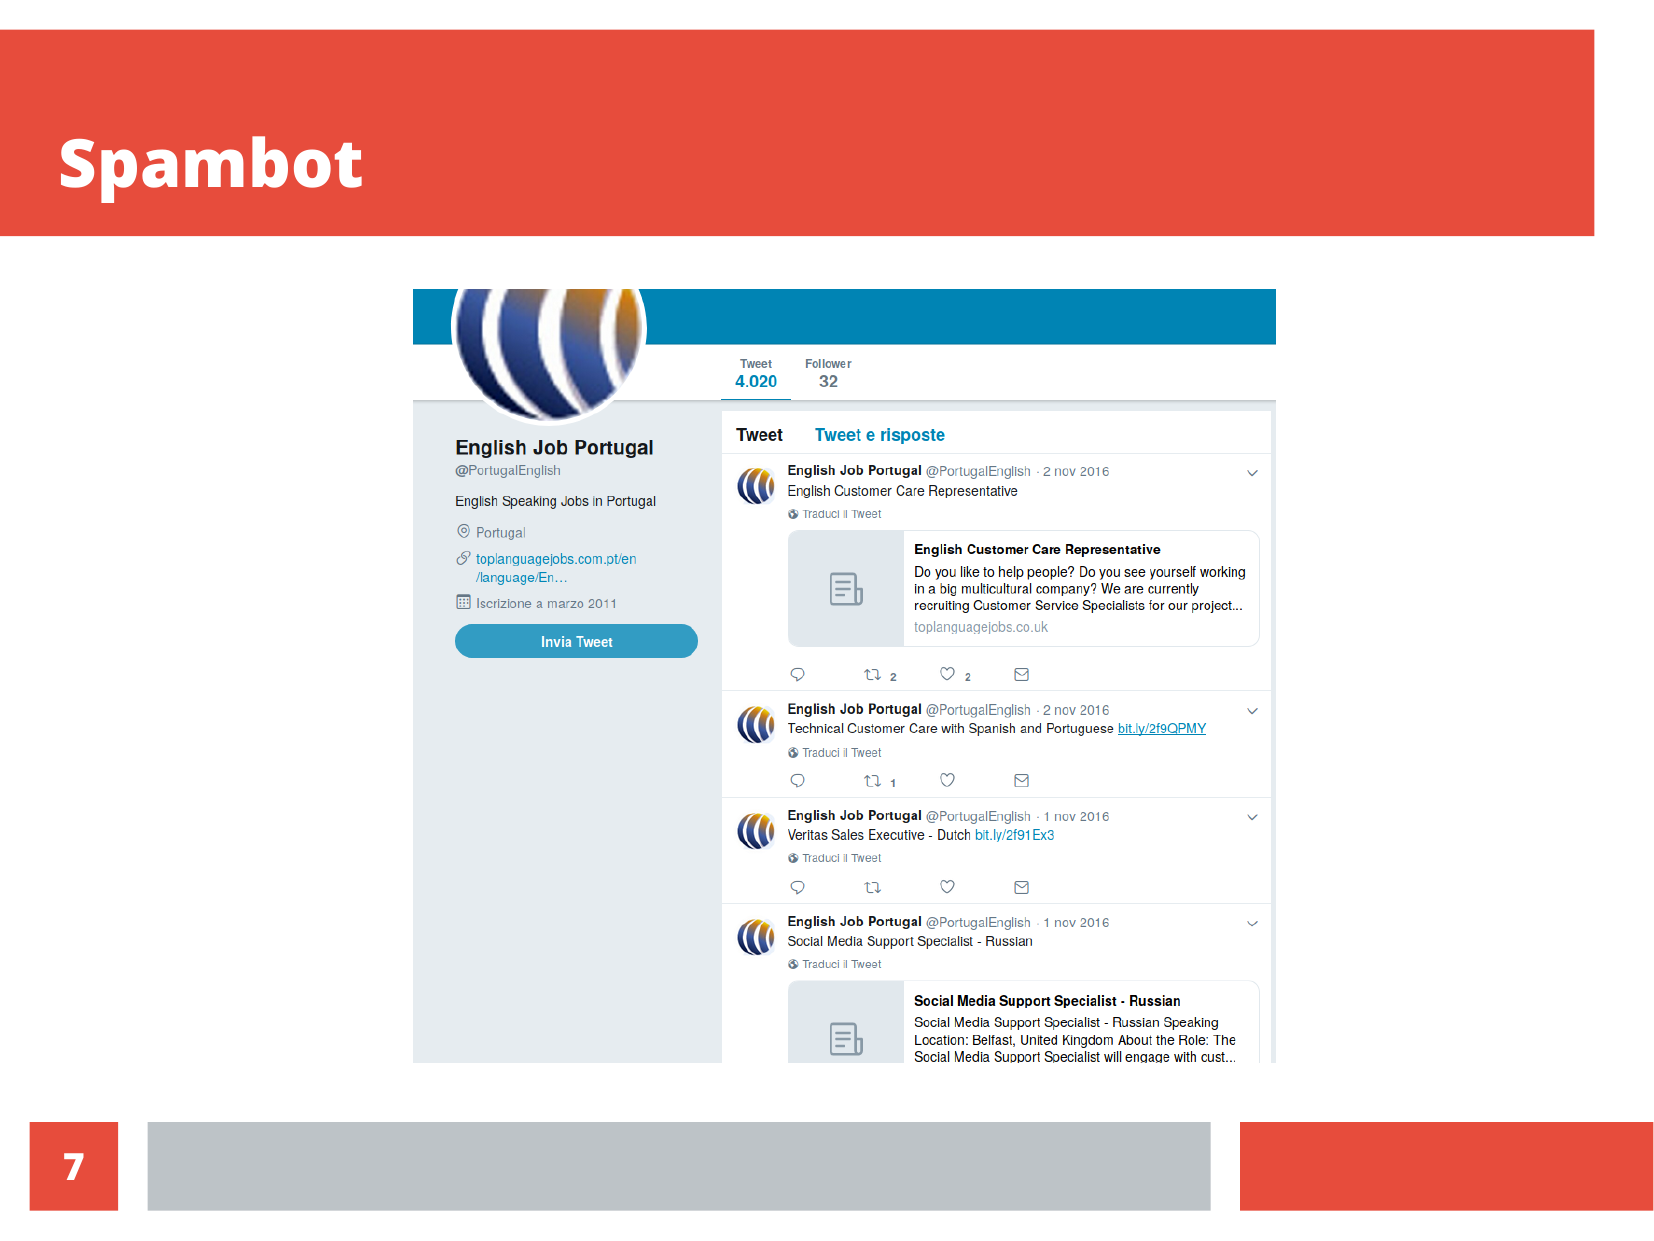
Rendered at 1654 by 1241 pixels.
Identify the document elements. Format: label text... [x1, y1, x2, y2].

title Spambot [59, 59, 1595, 207]
picture [413, 289, 1276, 1063]
